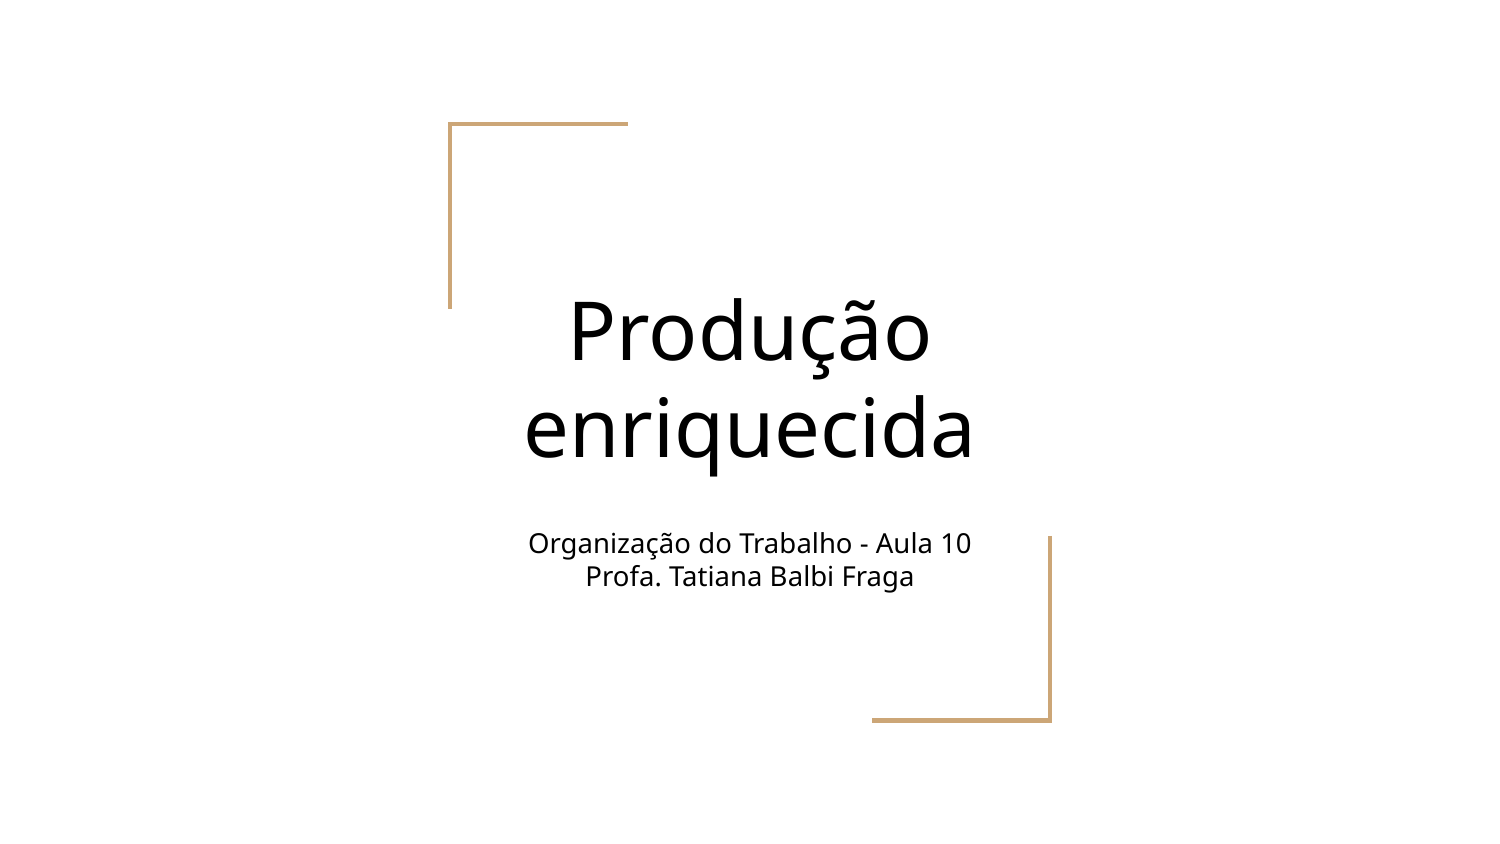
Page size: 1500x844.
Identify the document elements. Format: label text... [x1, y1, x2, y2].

title Produção enriquecida [499, 236, 1001, 490]
subtitle Organização do Trabalho - Aula 10 Profa. Tatiana Balbi Fraga [499, 511, 1001, 627]
